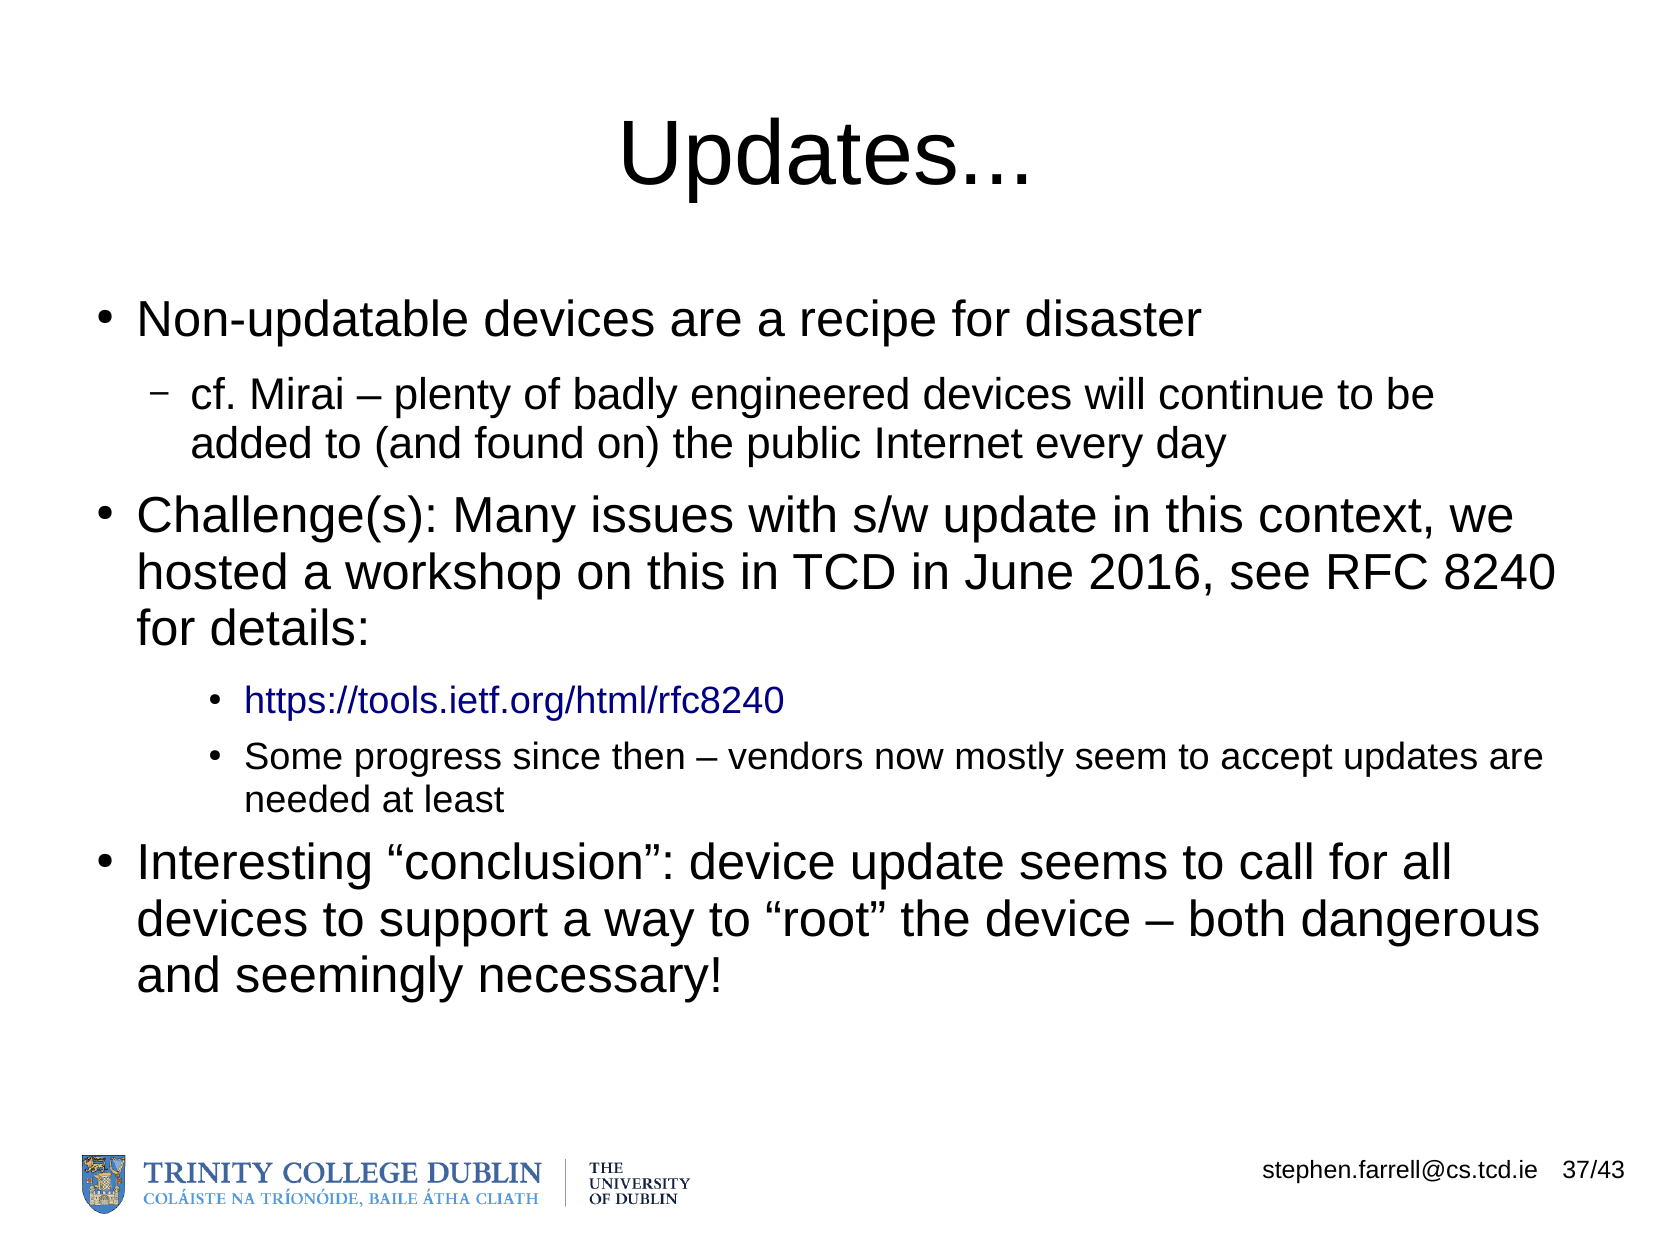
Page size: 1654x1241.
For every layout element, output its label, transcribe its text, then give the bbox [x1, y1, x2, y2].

title Updates... [82, 49, 1571, 257]
picture [82, 1155, 694, 1214]
list Non-updatable devices are a recipe for disaster cf. Mirai – plenty of badly engineered devices will continue to be added to (and found on) the public Internet every day Challenge(s): Many issues with s/w update in this context, we hosted a workshop on this in TCD in June 2016, see RFC 8240 for details: https://tools.ietf.org/html/rfc8240 Some progress since then – vendors now mostly seem to accept updates are needed at least Interesting “conclusion”: device update seems to call for all devices to support a way to “root” the device – both dangerous and seemingly necessary! [82, 290, 1571, 1010]
